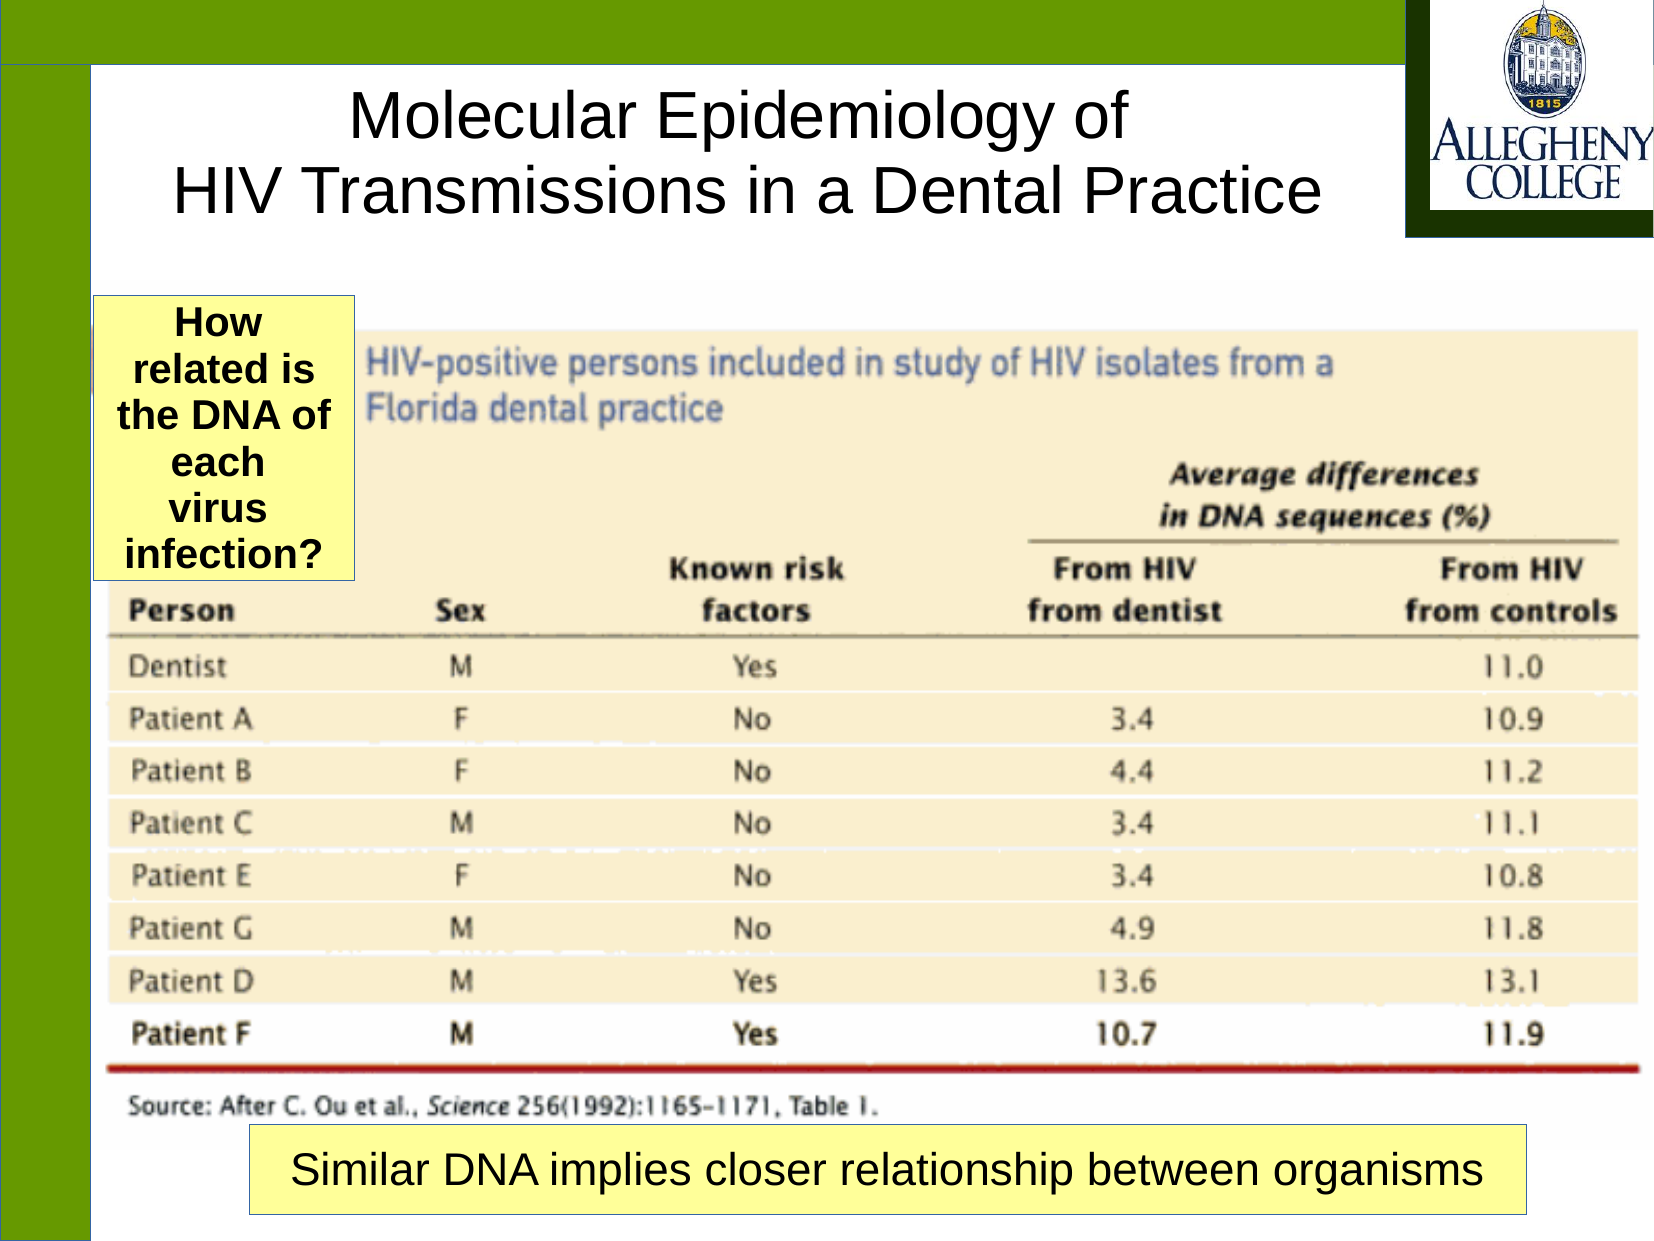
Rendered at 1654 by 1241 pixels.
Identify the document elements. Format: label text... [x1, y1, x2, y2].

text_box How related is the DNA of each virus infection? [93, 295, 355, 581]
picture [91, 238, 1654, 1215]
picture [1430, 0, 1654, 210]
text_box [0, 0, 1654, 1241]
title Molecular Epidemiology of HIV Transmissions in a Dental Practice [91, 65, 1450, 257]
text_box Similar DNA implies closer relationship between organisms [249, 1124, 1527, 1215]
